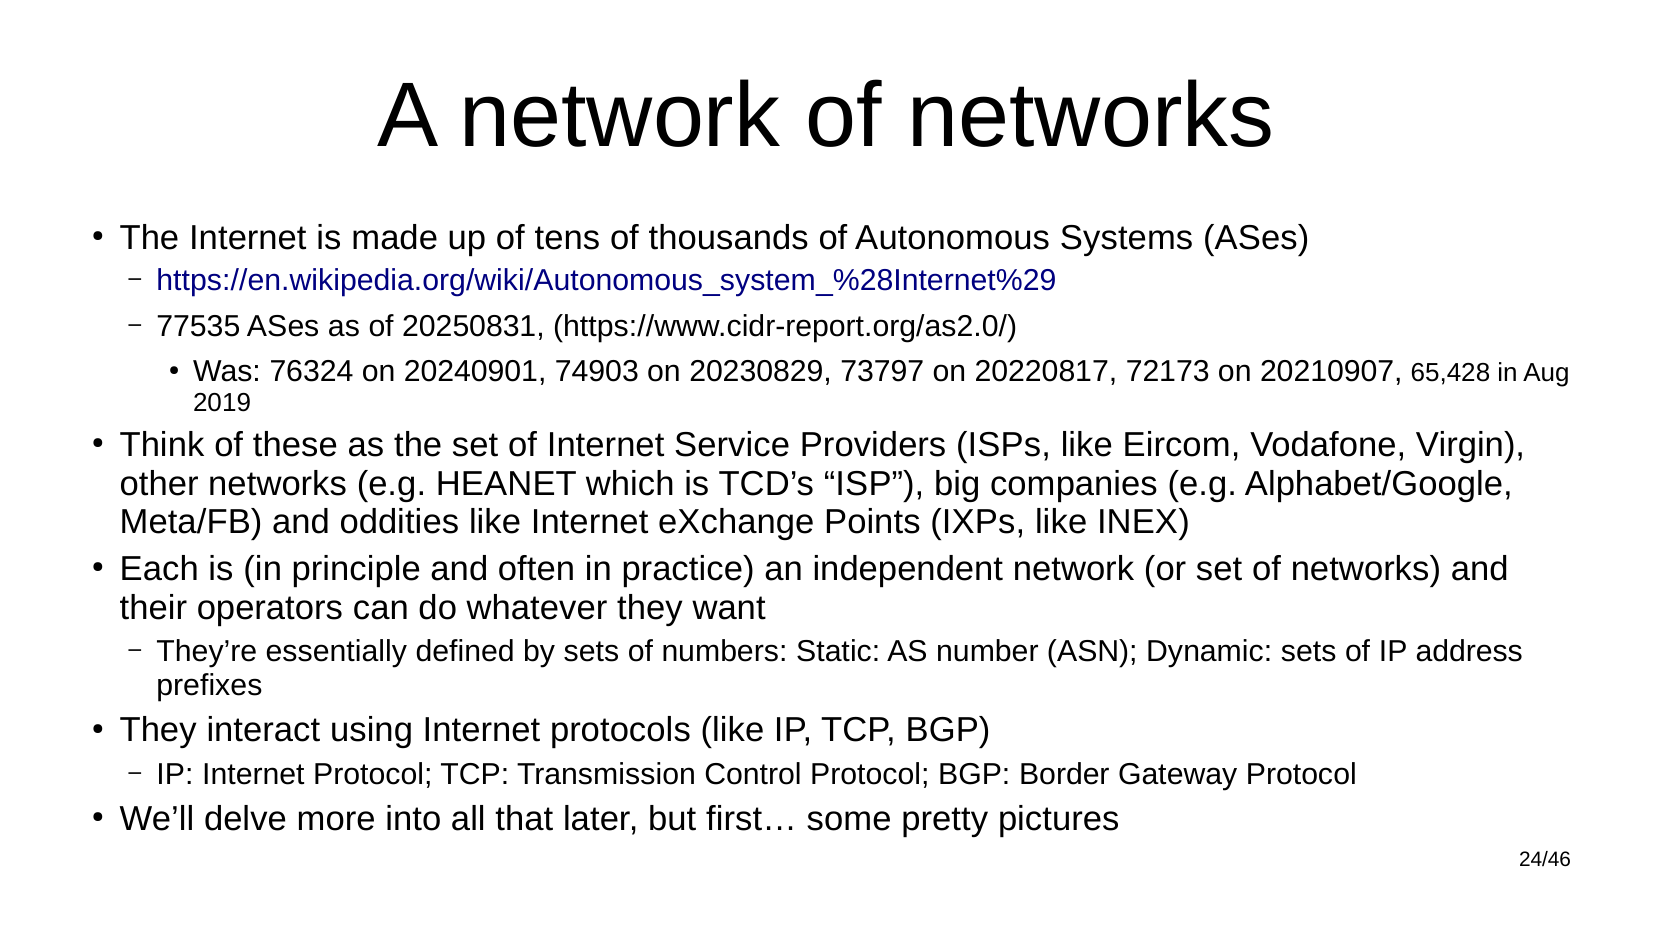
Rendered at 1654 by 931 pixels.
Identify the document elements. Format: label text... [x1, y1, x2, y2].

list The Internet is made up of tens of thousands of Autonomous Systems (ASes) https://en.wikipedia.org/wiki/Autonomous_system_%28Internet%29 77535 ASes as of 20250831, (https://www.cidr-report.org/as2.0/) Was: 76324 on 20240901, 74903 on 20230829, 73797 on 20220817, 72173 on 20210907, 65,428 in Aug 2019 Think of these as the set of Internet Service Providers (ISPs, like Eircom, Vodafone, Virgin), other networks (e.g. HEANET which is TCD’s “ISP”), big companies (e.g. Alphabet/Google, Meta/FB) and oddities like Internet eXchange Points (IXPs, like INEX) Each is (in principle and often in practice) an independent network (or set of networks) and their operators can do whatever they want They’re essentially defined by sets of numbers: Static: AS number (ASN); Dynamic: sets of IP address prefixes They interact using Internet protocols (like IP, TCP, BGP) IP: Internet Protocol; TCP: Transmission Control Protocol; BGP: Border Gateway Protocol We’ll delve more into all that later, but first… some pretty pictures [82, 217, 1571, 839]
title A network of networks [82, 37, 1571, 193]
